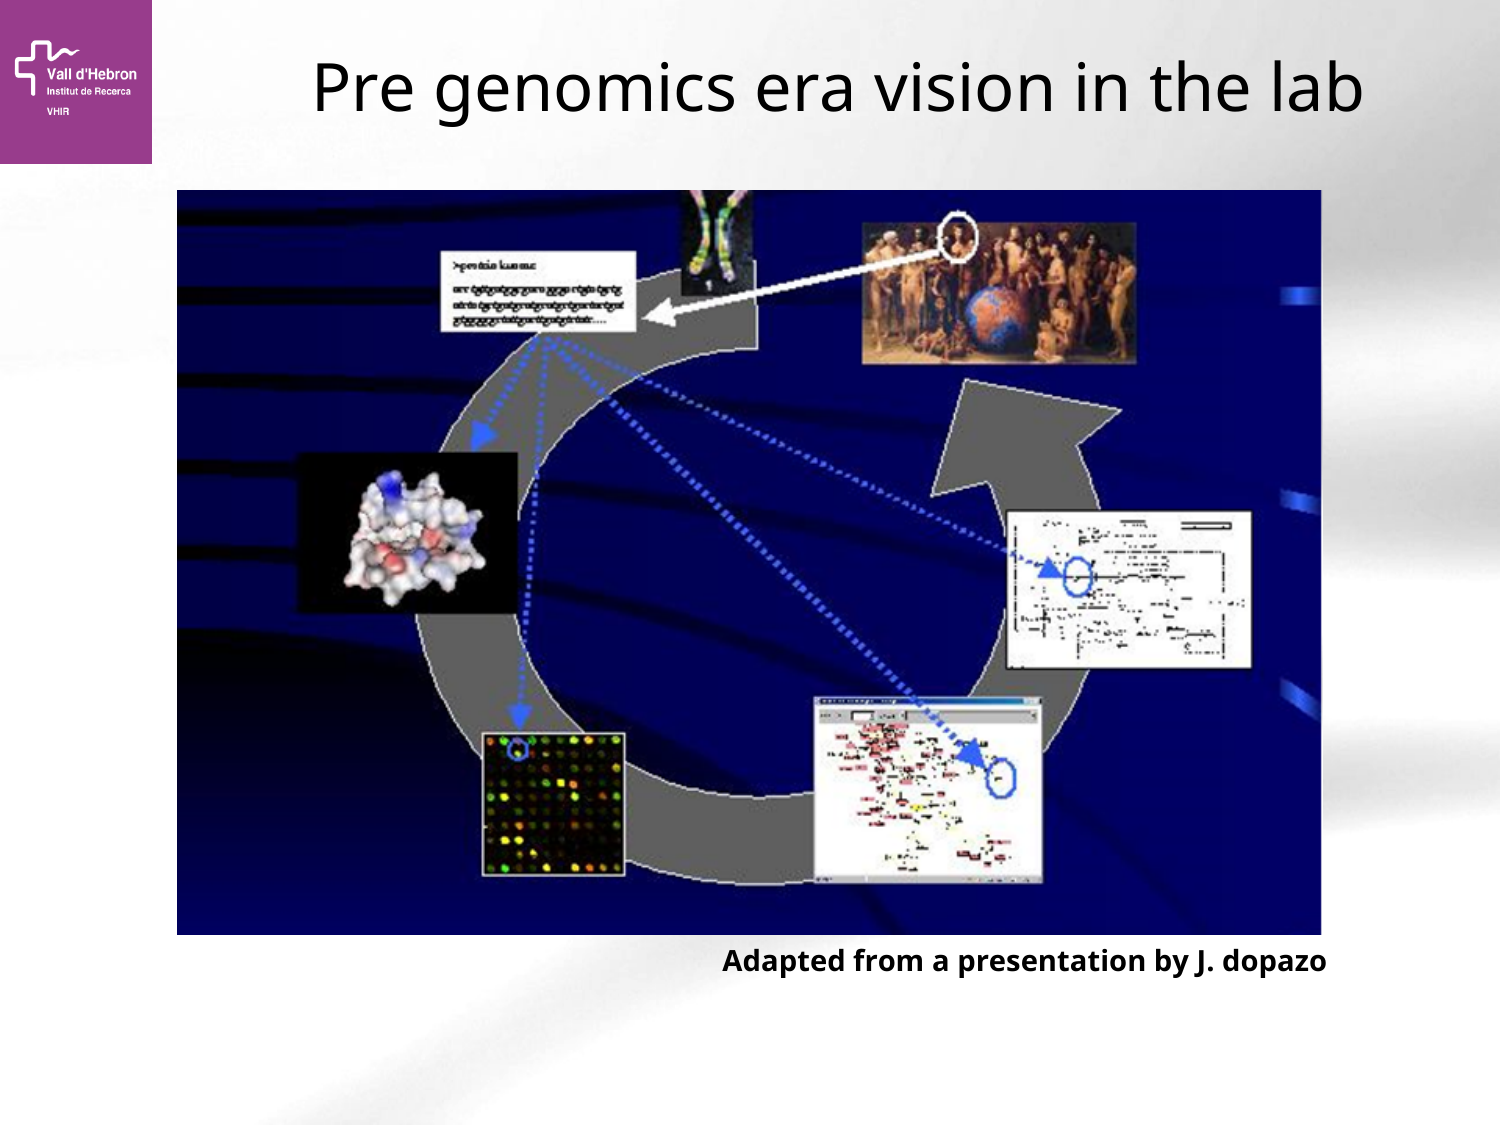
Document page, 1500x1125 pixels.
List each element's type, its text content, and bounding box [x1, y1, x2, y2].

text_box Pre genomics era vision in the lab [225, 37, 1453, 168]
text_box Adapted from a presentation by J. dopazo [707, 934, 1343, 985]
picture [0, 0, 1500, 1125]
